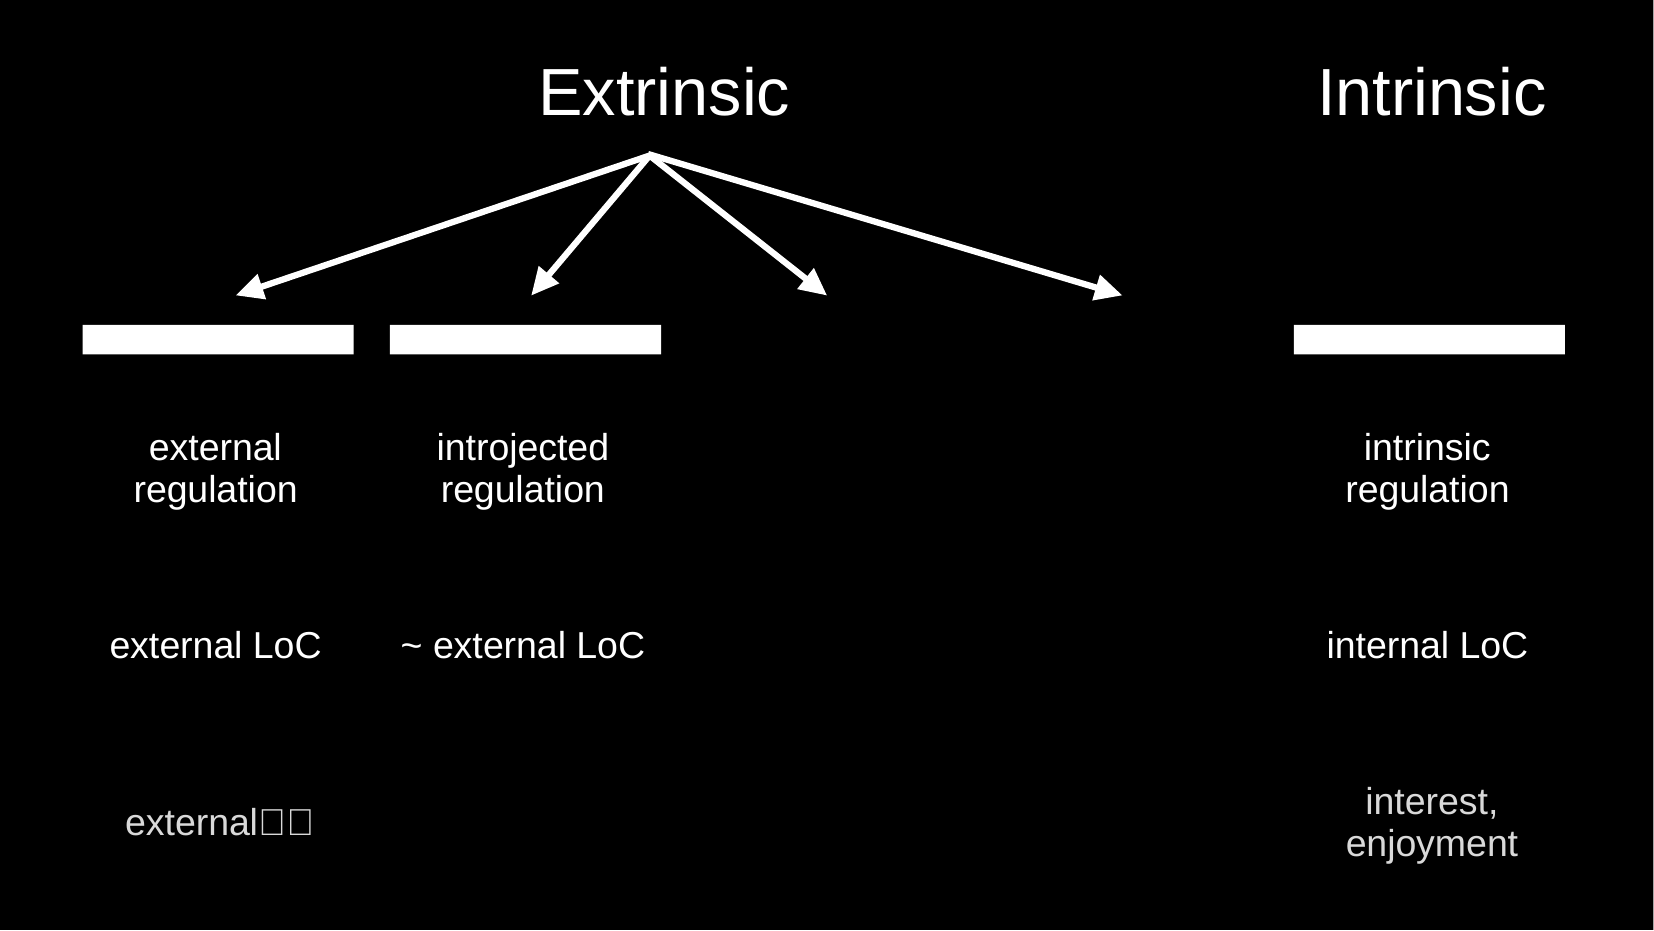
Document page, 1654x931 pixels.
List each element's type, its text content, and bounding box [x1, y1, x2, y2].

list external regulation [82, 405, 349, 532]
list ~ external LoC [390, 582, 656, 709]
list Extrinsic [531, 29, 798, 156]
text_box [82, 324, 354, 355]
list external🥕🏒 [87, 759, 353, 886]
list intrinsic regulation [1294, 405, 1561, 532]
list Intrinsic [1299, 29, 1565, 156]
list external LoC [82, 582, 349, 709]
text_box [389, 324, 662, 355]
list introjected regulation [390, 405, 656, 532]
text_box [1293, 324, 1565, 355]
list interest, enjoyment [1299, 759, 1565, 886]
list internal LoC [1294, 582, 1561, 709]
